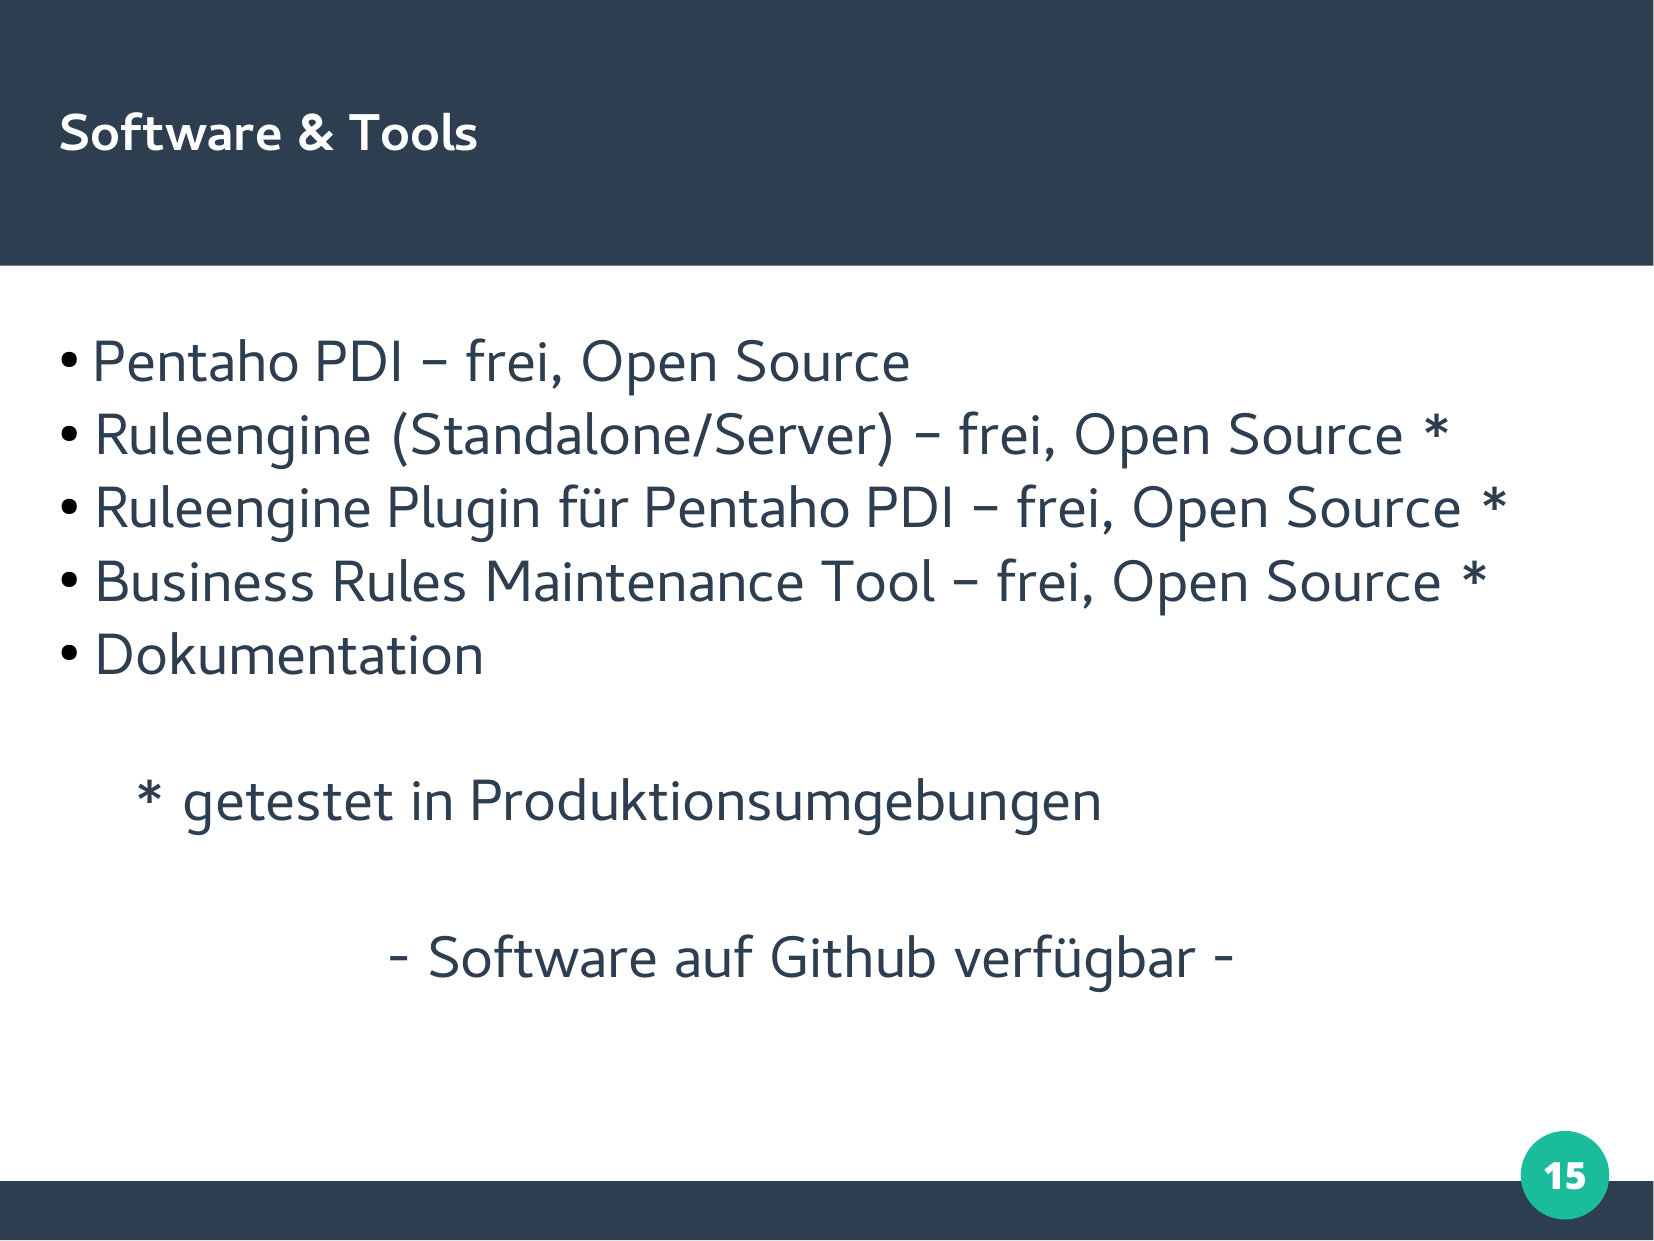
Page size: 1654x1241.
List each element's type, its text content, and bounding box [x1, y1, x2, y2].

title Software & Tools [59, 59, 1595, 207]
subtitle Pentaho PDI – frei, Open Source Ruleengine (Standalone/Server) – frei, Open Source * Ruleengine Plugin für Pentaho PDI – frei, Open Source * Business Rules Maintenance Tool – frei, Open Source * Dokumentation * getestet in Produktionsumgebungen - Software auf Github verfügbar - [59, 324, 1565, 1093]
